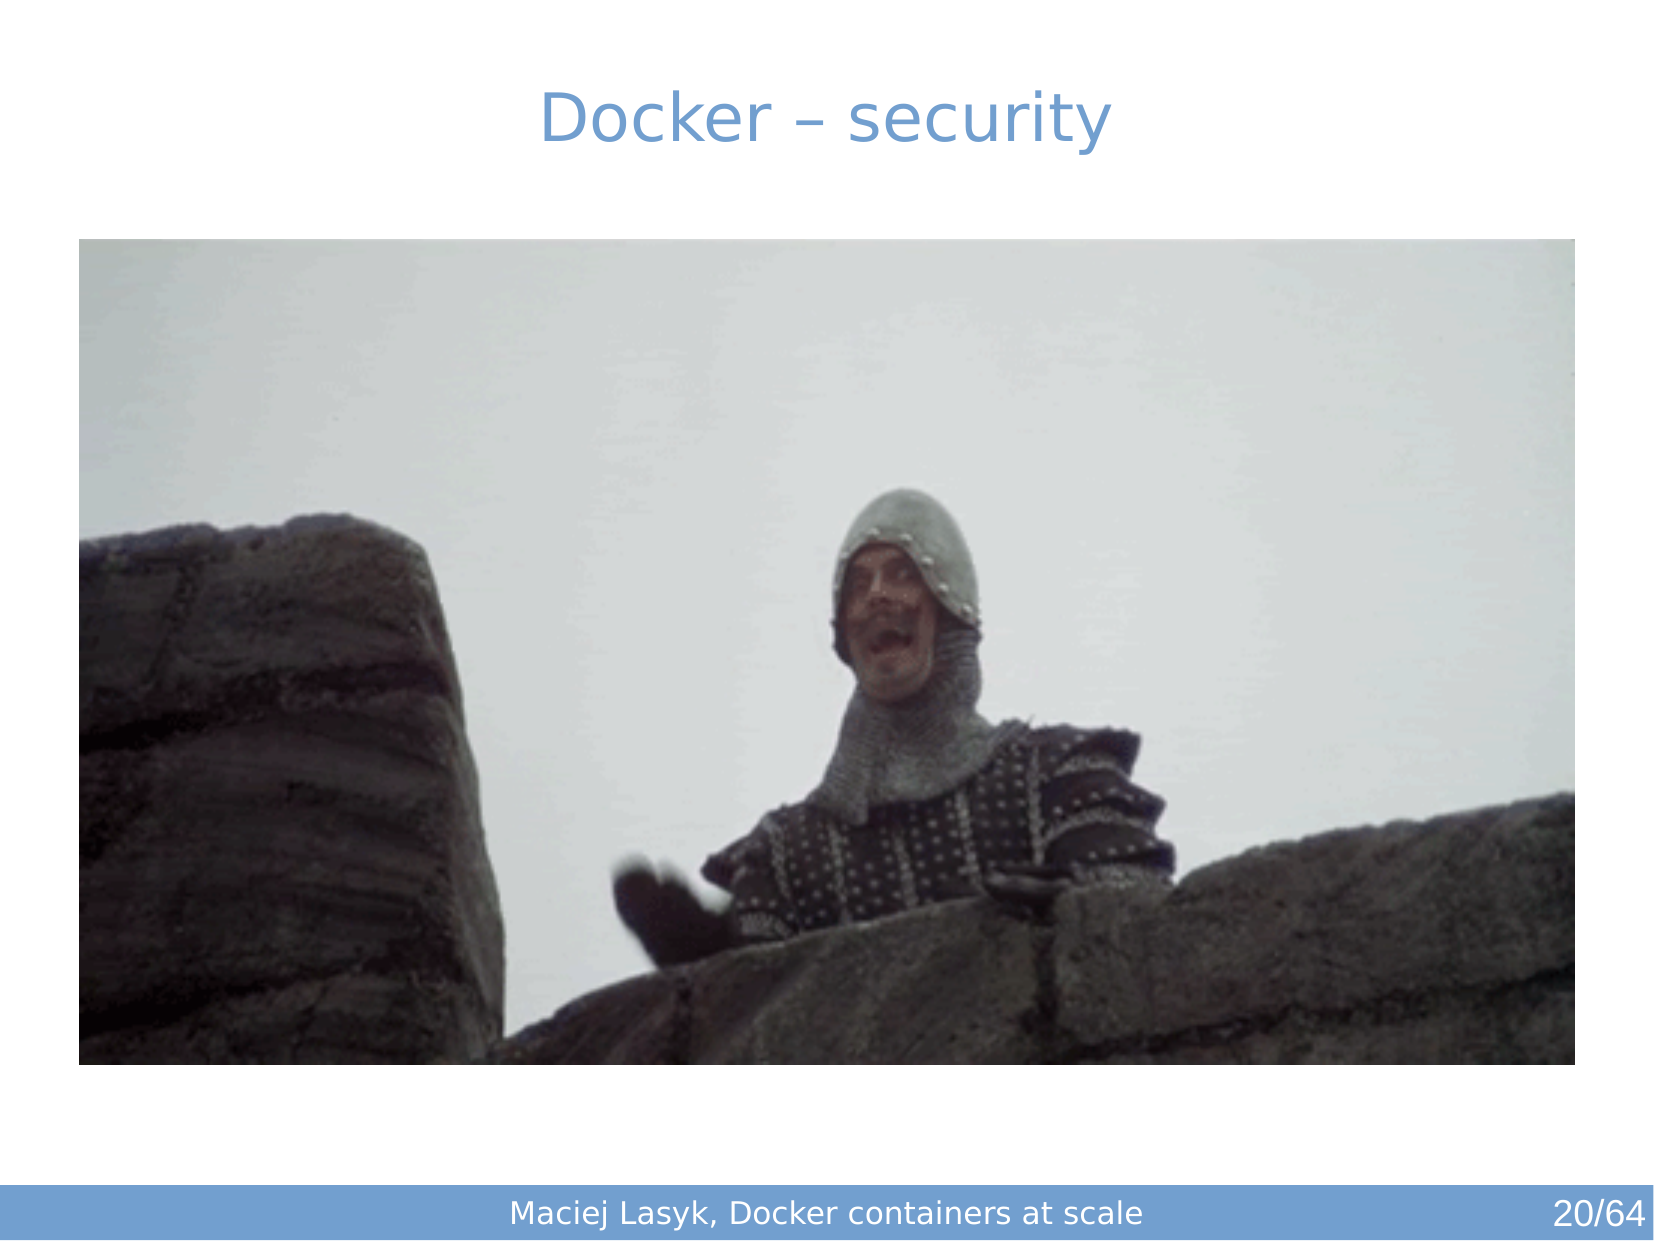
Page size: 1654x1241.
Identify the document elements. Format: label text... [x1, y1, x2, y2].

text_box 20/64 [1527, 1185, 1654, 1241]
text_box [0, 1185, 1527, 1241]
text_box Maciej Lasyk, Docker containers at scale [494, 1188, 1160, 1240]
picture [79, 239, 1575, 1066]
text_box Docker – security [523, 72, 1130, 166]
